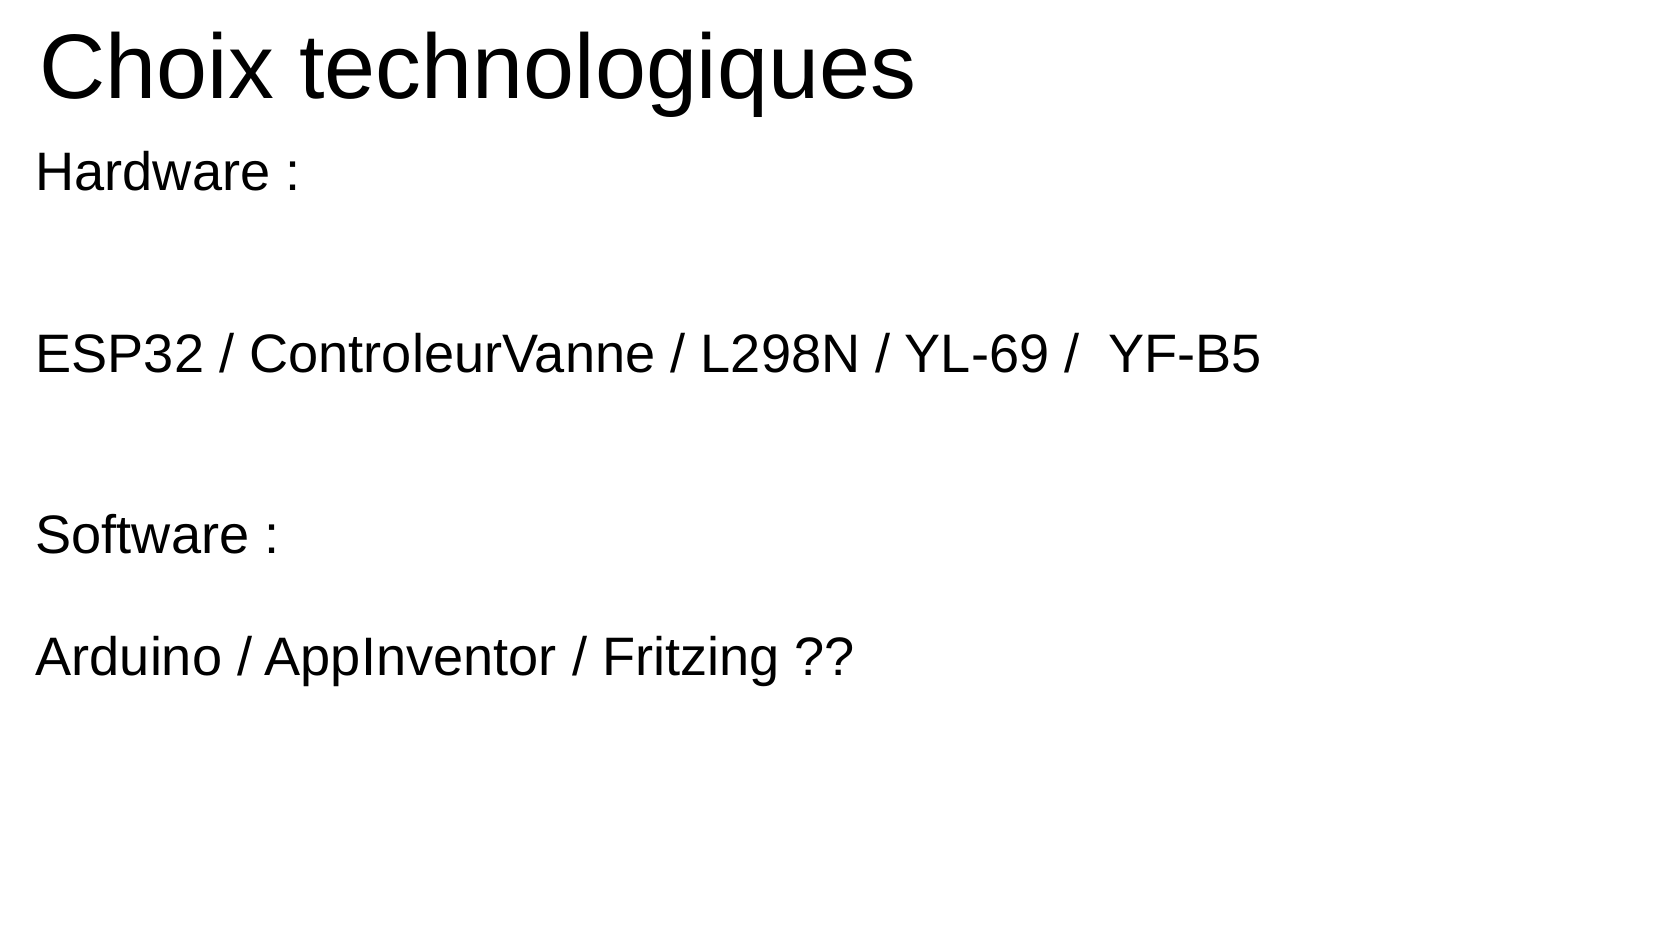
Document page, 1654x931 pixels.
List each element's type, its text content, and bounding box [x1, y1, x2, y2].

subtitle Hardware : ESP32 / ControleurVanne / L298N / YL-69 / YF-B5 Software : Arduino / AppInventor / Fritzing ?? [35, 141, 1654, 931]
title Choix technologiques [35, 0, 922, 141]
